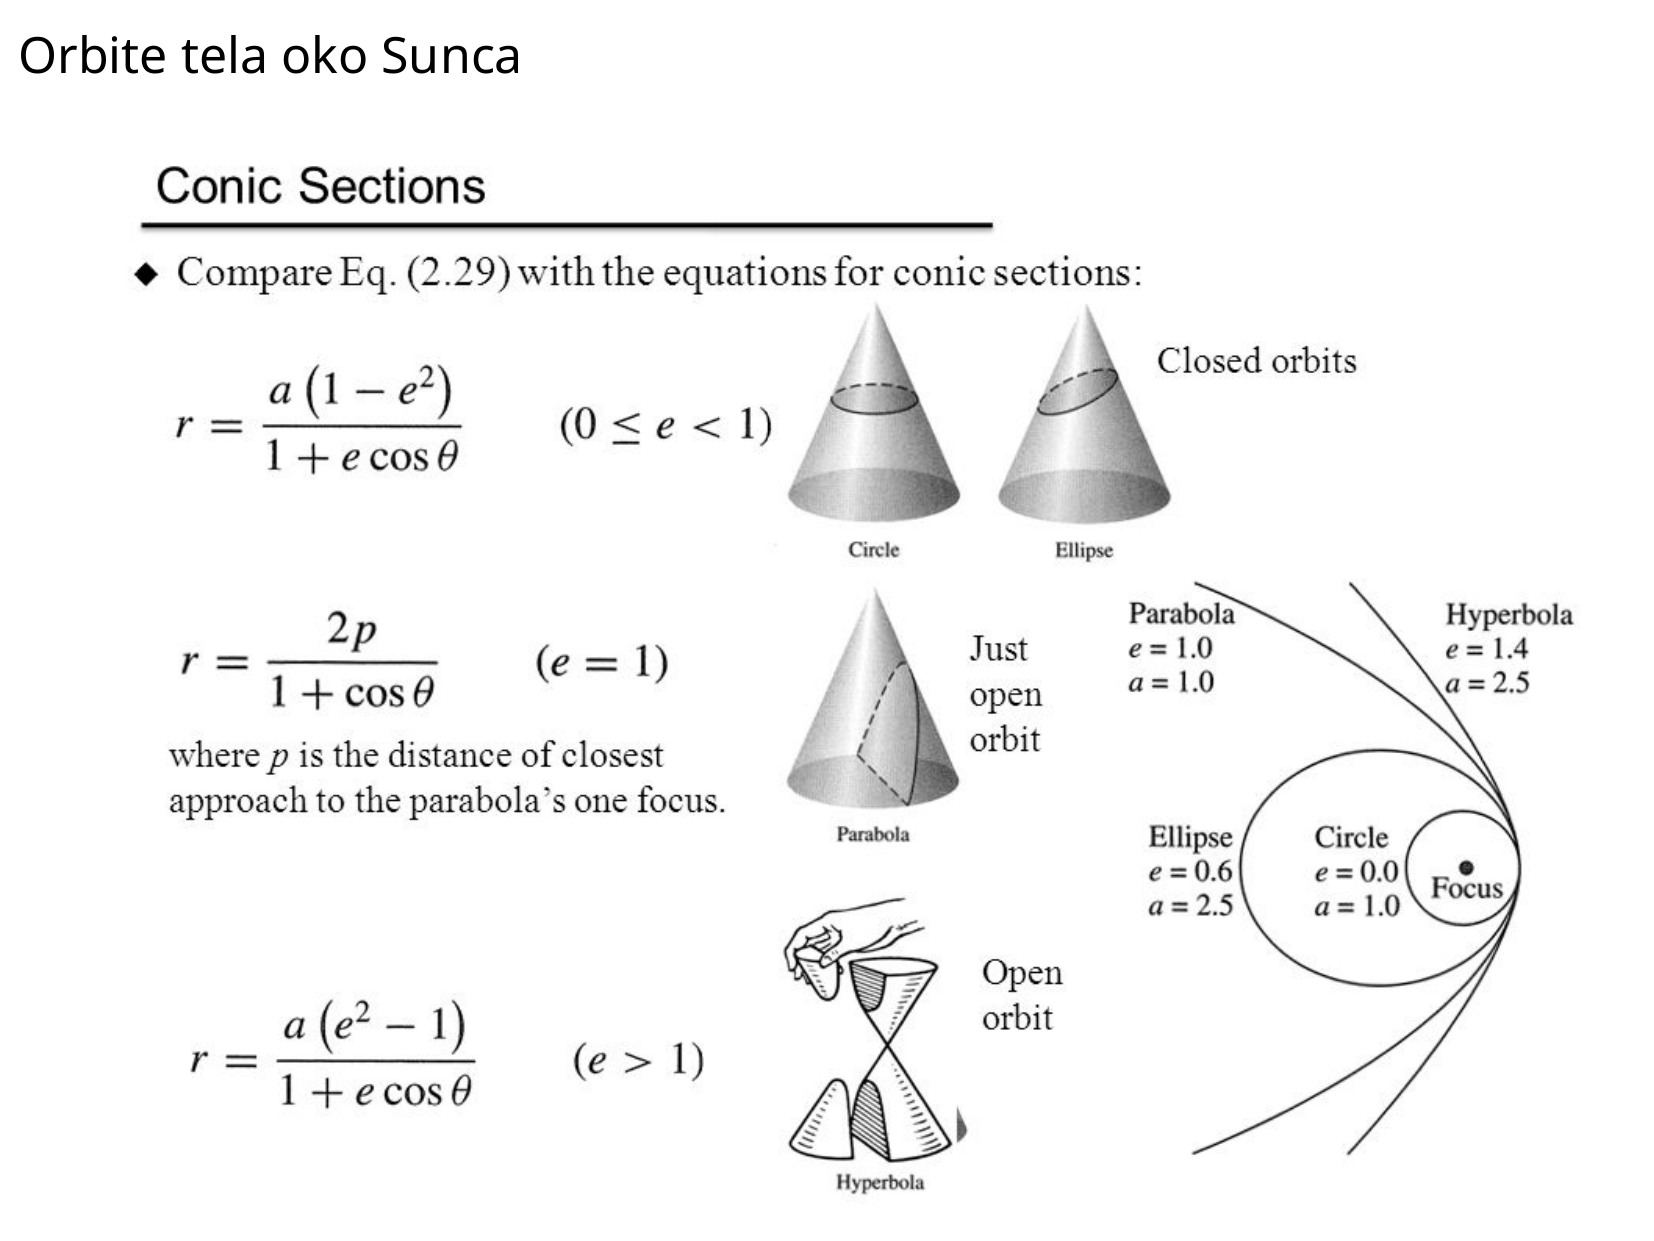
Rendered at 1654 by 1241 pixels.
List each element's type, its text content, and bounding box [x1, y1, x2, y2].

title Orbite tela oko Sunca [18, 0, 1607, 121]
picture [91, 104, 1592, 1230]
